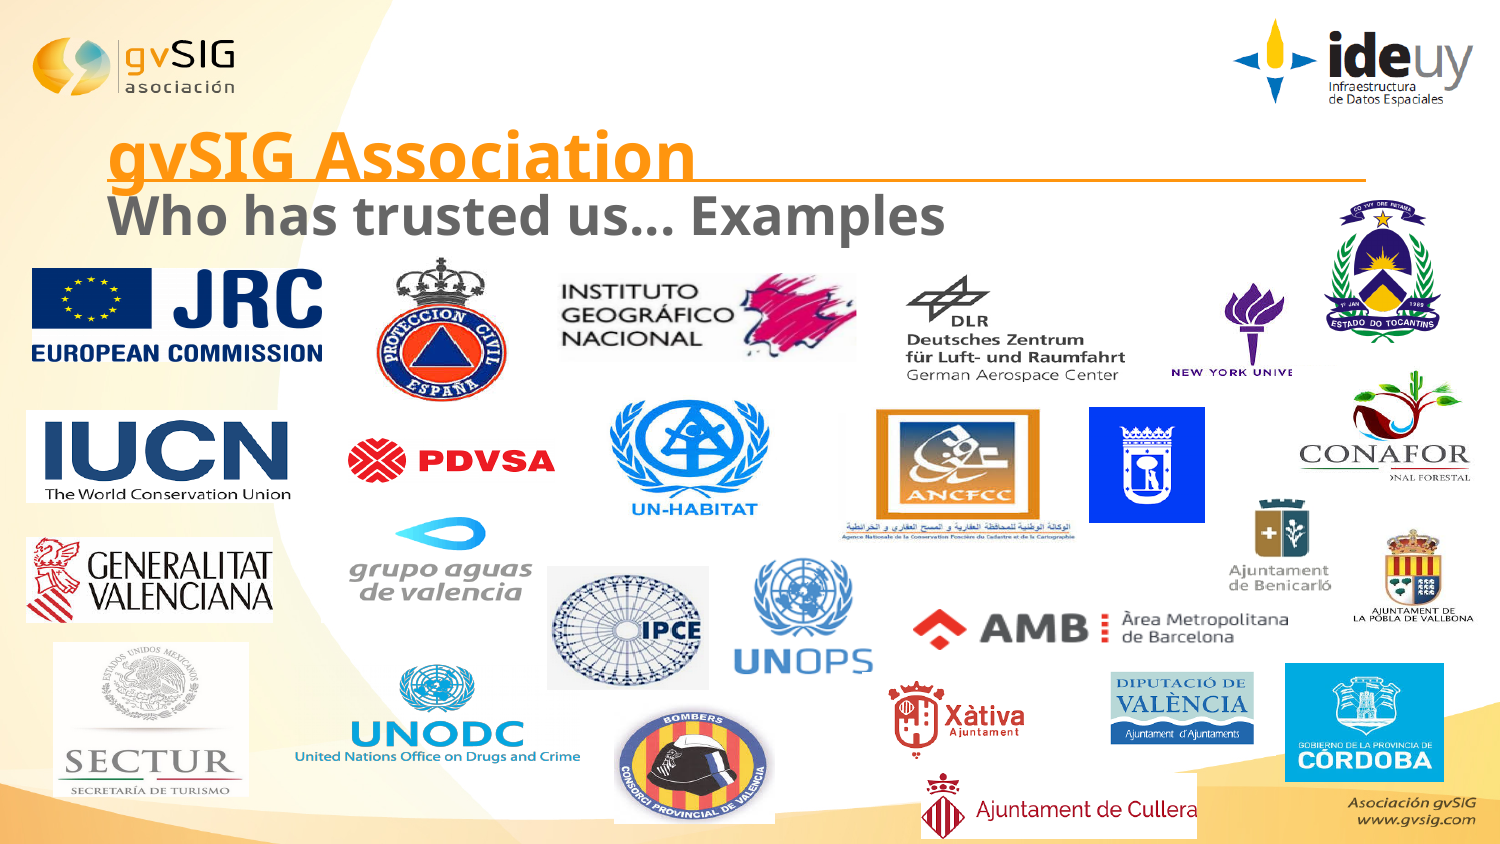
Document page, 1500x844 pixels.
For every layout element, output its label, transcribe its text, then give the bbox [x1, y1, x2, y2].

title gvSIG Association [107, 115, 1458, 193]
picture [0, 0, 1500, 844]
text_box Who has trusted us... Examples [107, 171, 1259, 258]
